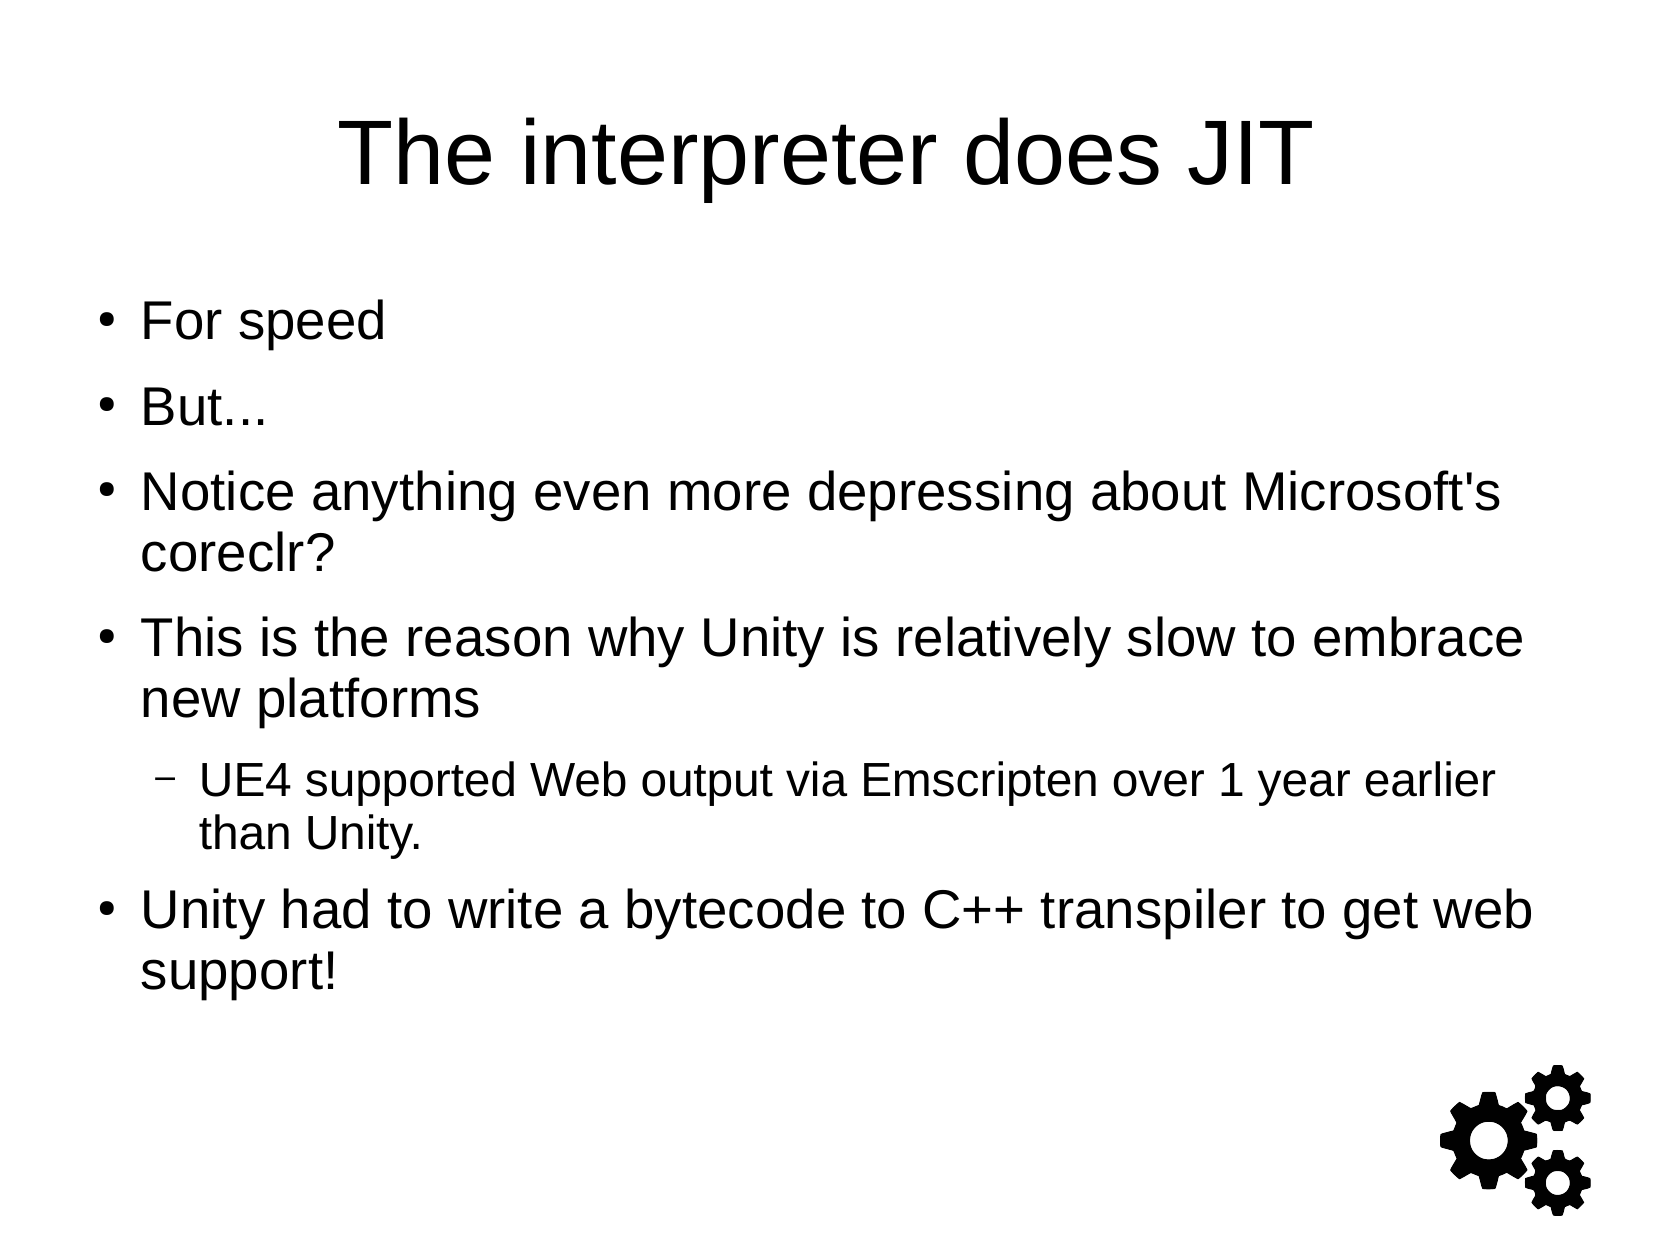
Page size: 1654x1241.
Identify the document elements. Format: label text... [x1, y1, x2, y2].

picture [1440, 1065, 1591, 1216]
list For speed But... Notice anything even more depressing about Microsoft's coreclr? This is the reason why Unity is relatively slow to embrace new platforms UE4 supported Web output via Emscripten over 1 year earlier than Unity. Unity had to write a bytecode to C++ transpiler to get web support! [82, 290, 1571, 1010]
title The interpreter does JIT [82, 49, 1571, 257]
